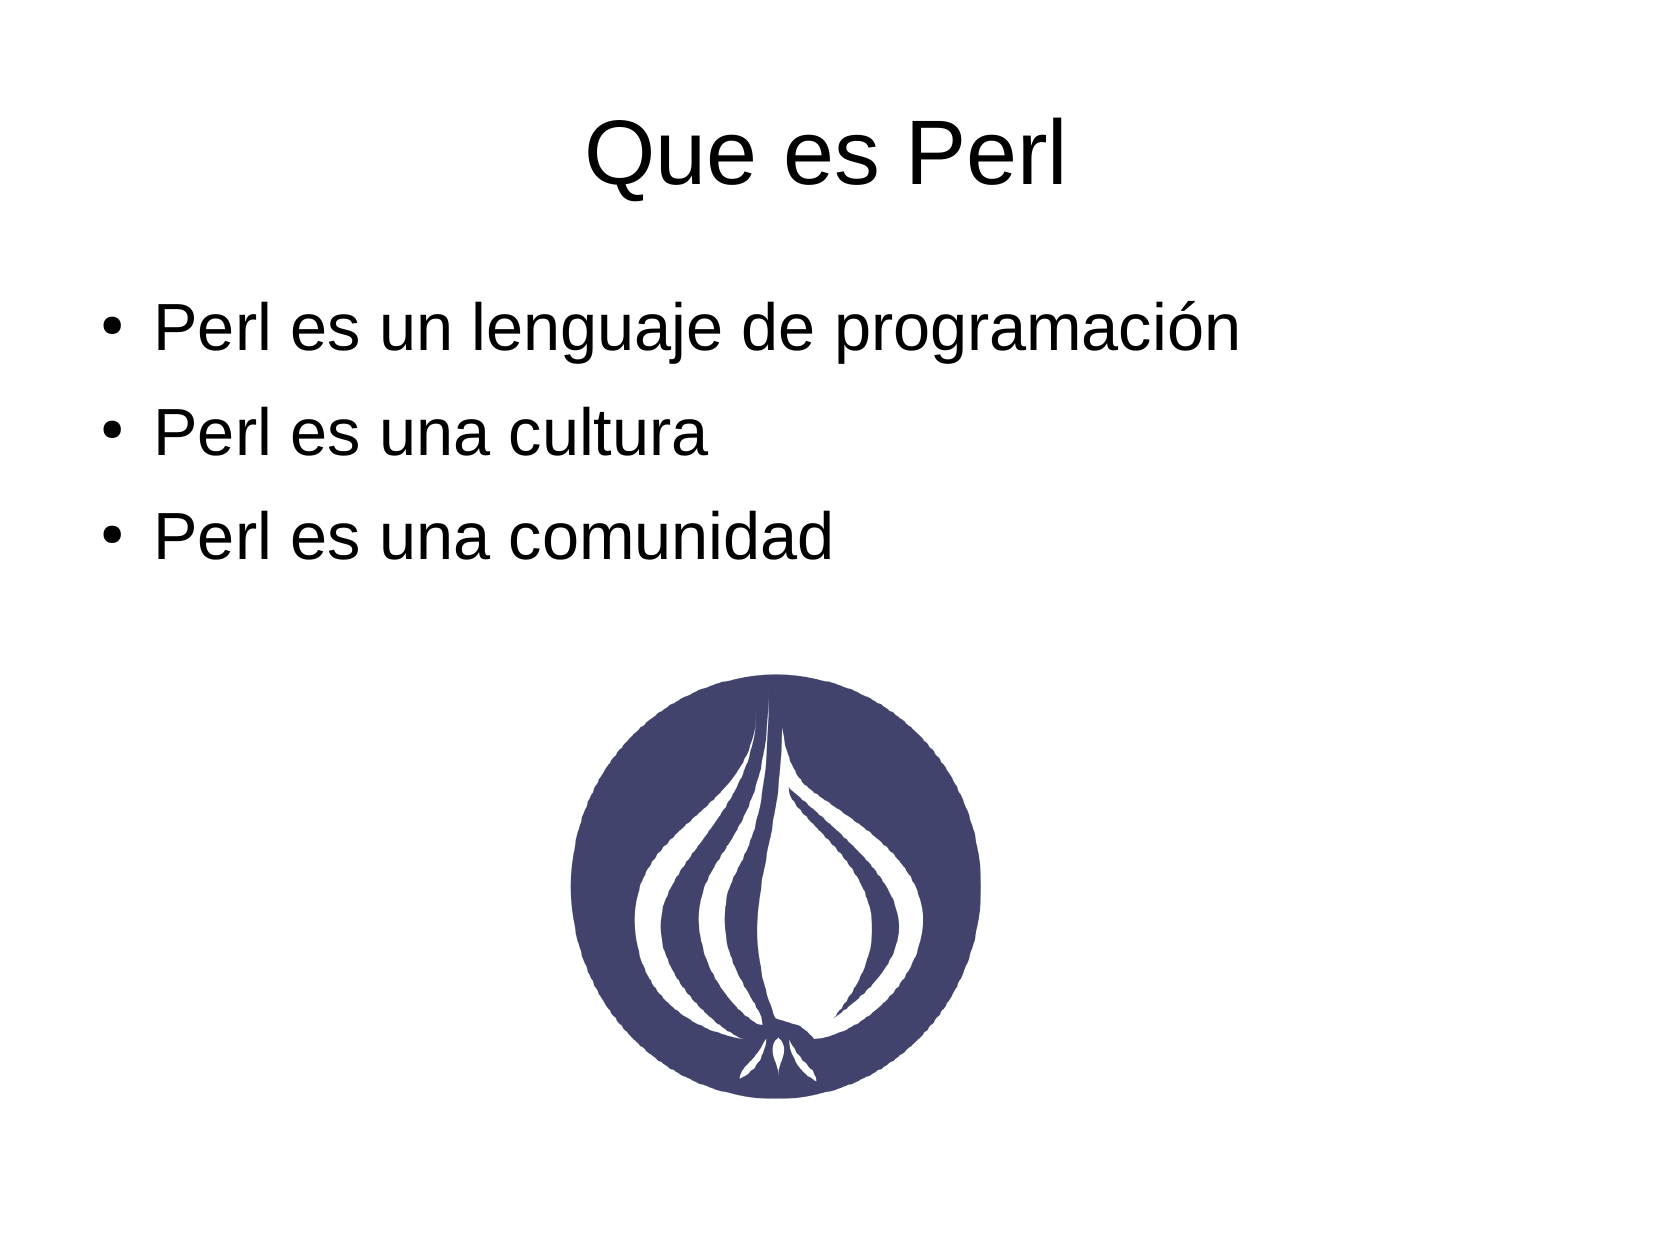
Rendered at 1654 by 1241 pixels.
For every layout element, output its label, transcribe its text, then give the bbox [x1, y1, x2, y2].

list Perl es un lenguaje de programación Perl es una cultura Perl es una comunidad [82, 290, 1571, 1010]
title Que es Perl [82, 49, 1571, 257]
picture [570, 674, 981, 1099]
